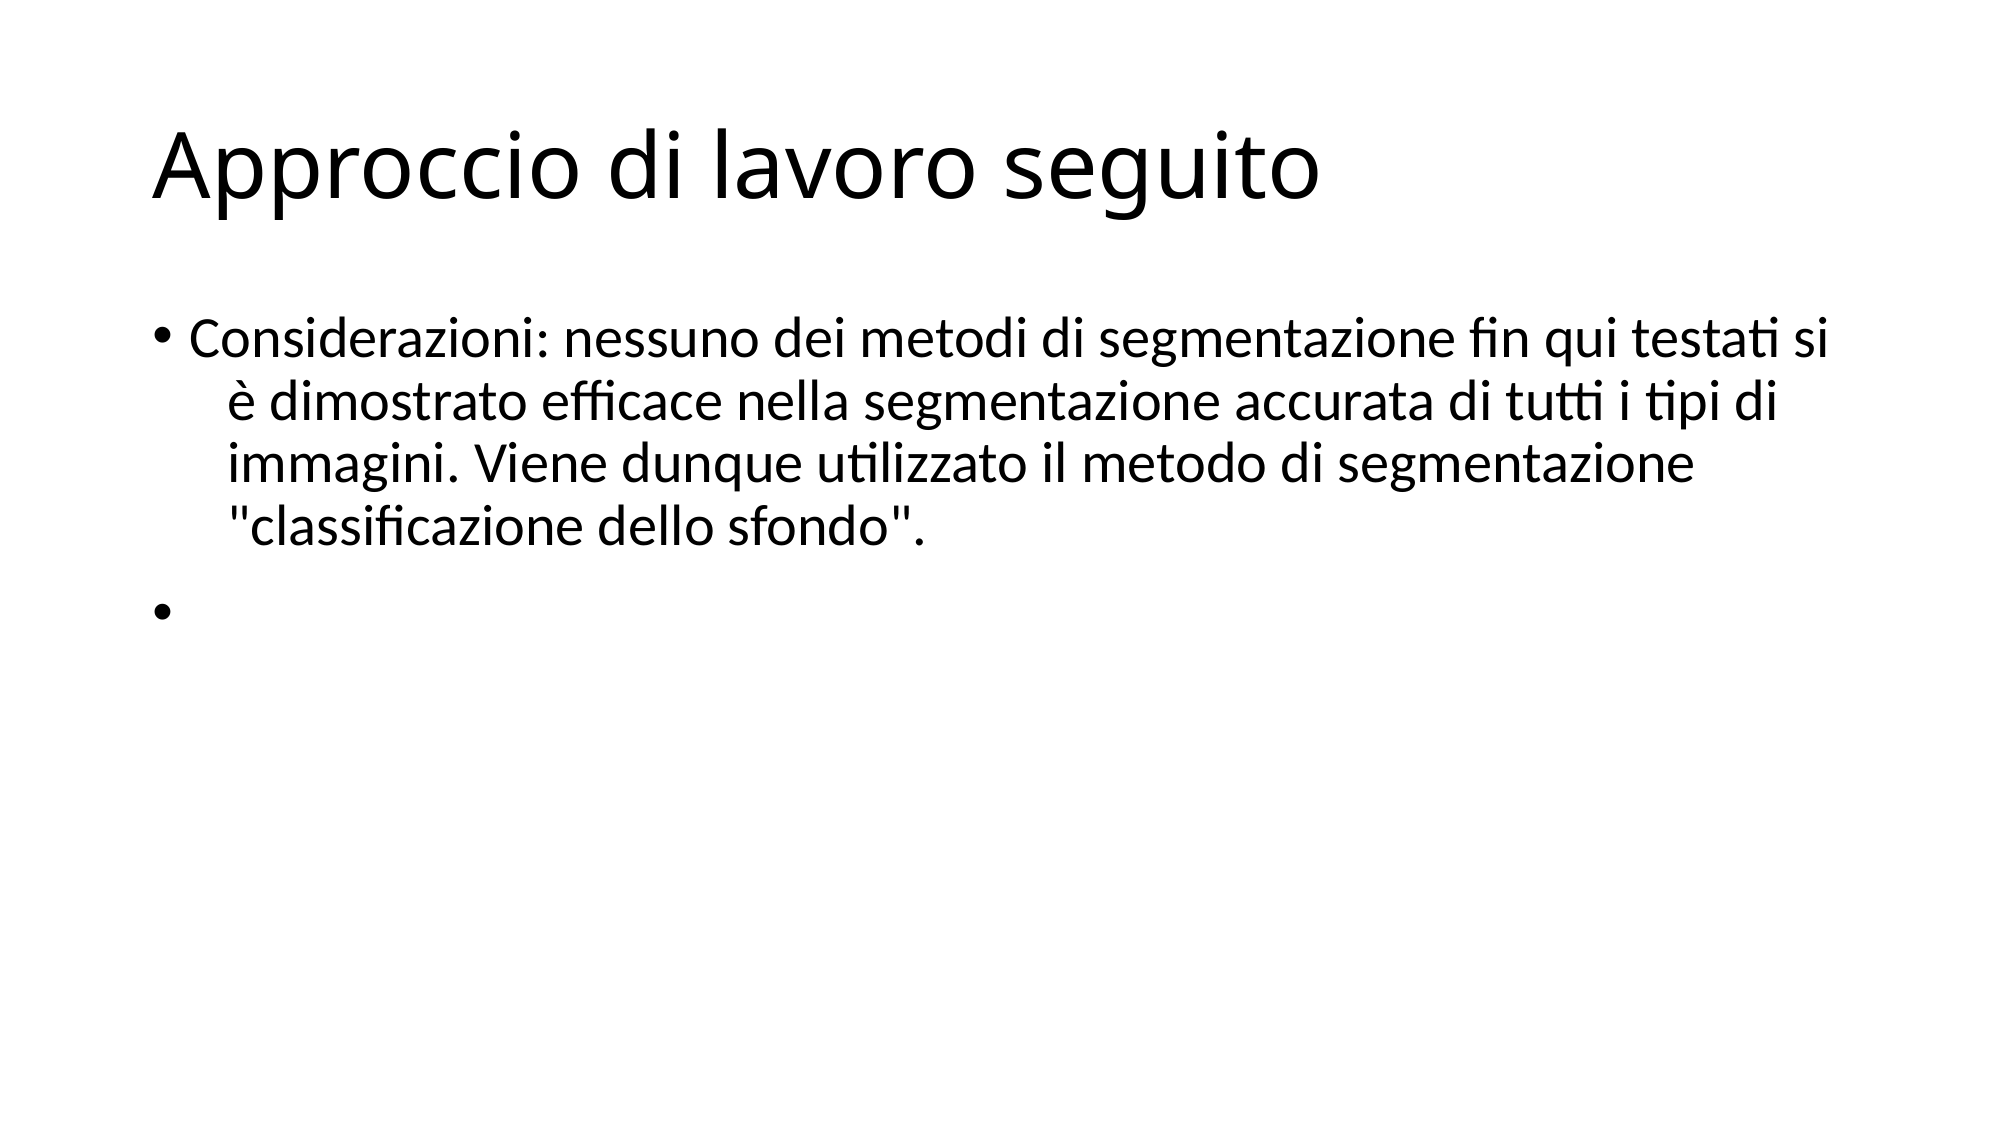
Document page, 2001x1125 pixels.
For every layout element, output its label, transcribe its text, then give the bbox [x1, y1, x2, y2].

list Considerazioni: nessuno dei metodi di segmentazione fin qui testati si è dimostrato efficace nella segmentazione accurata di tutti i tipi di immagini. Viene dunque utilizzato il metodo di segmentazione "classificazione dello sfondo". [137, 299, 1863, 1014]
title Approccio di lavoro seguito [137, 59, 1863, 278]
